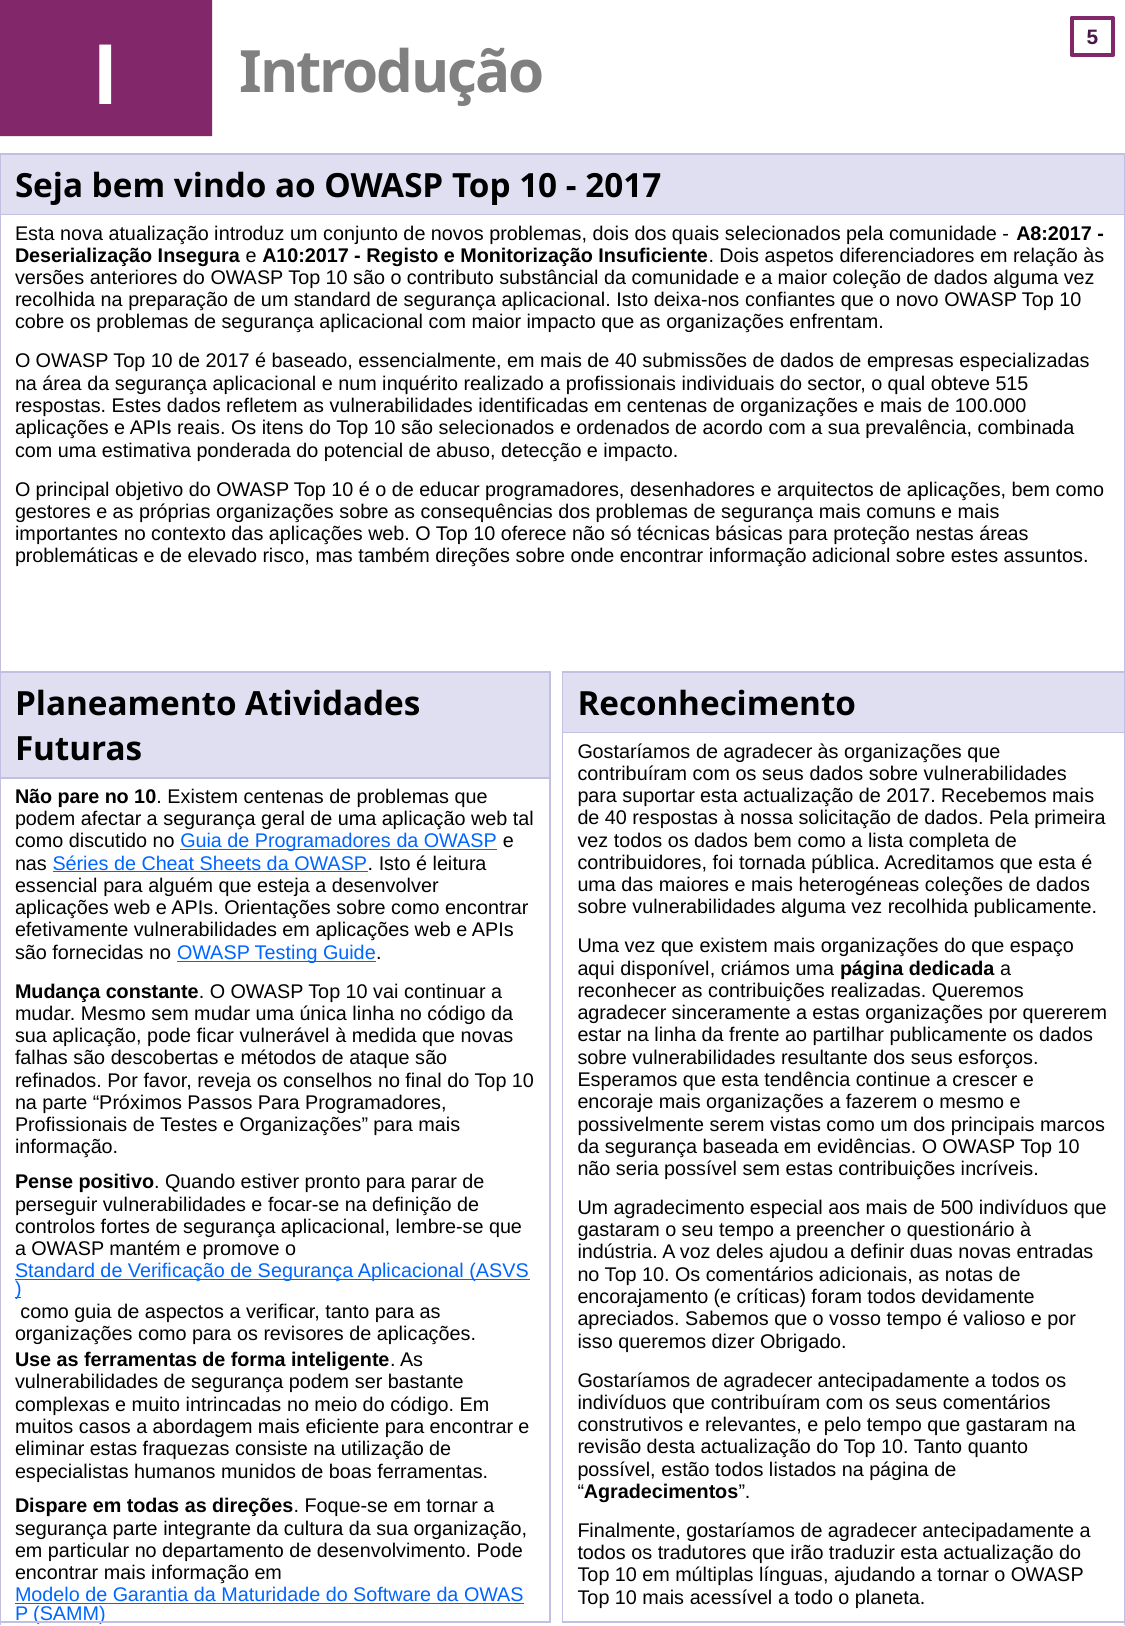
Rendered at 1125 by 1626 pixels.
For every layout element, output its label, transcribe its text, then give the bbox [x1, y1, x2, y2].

text_box Introdução [224, 12, 1125, 134]
text_box I [0, 0, 213, 137]
table_header Planeamento Atividades Futuras [1, 673, 549, 777]
table_cell Não pare no 10. Existem centenas de problemas que podem afectar a segurança geral de uma aplicação web tal como discutido no Guia de Programadores da OWASP e nas Séries de Cheat Sheets da OWASP. Isto é leitura essencial para alguém que esteja a desenvolver aplicações web e APIs. Orientações sobre como encontrar efetivamente vulnerabilidades em aplicações web e APIs são fornecidas no OWASP Testing Guide. Mudança constante. O OWASP Top 10 vai continuar a mudar. Mesmo sem mudar uma única linha no código da sua aplicação, pode ficar vulnerável à medida que novas falhas são descobertas e métodos de ataque são refinados. Por favor, reveja os conselhos no final do Top 10 na parte “Próximos Passos Para Programadores, Profissionais de Testes e Organizações” para mais informação. Pense positivo. Quando estiver pronto para parar de perseguir vulnerabilidades e focar-se na definição de controlos fortes de segurança aplicacional, lembre-se que a OWASP mantém e promove o Standard de Verificação de Segurança Aplicacional (ASVS) como guia de aspectos a verificar, tanto para as organizações como para os revisores de aplicações. Use as ferramentas de forma inteligente. As vulnerabilidades de segurança podem ser bastante complexas e muito intrincadas no meio do código. Em muitos casos a abordagem mais eficiente para encontrar e eliminar estas fraquezas consiste na utilização de especialistas humanos munidos de boas ferramentas. Dispare em todas as direções. Foque-se em tornar a segurança parte integrante da cultura da sua organização, em particular no departamento de desenvolvimento. Pode encontrar mais informação em Modelo de Garantia da Maturidade do Software da OWASP (SAMM) [1, 779, 549, 1621]
table_cell Gostaríamos de agradecer às organizações que contribuíram com os seus dados sobre vulnerabilidades para suportar esta actualização de 2017. Recebemos mais de 40 respostas à nossa solicitação de dados. Pela primeira vez todos os dados bem como a lista completa de contribuidores, foi tornada pública. Acreditamos que esta é uma das maiores e mais heterogéneas coleções de dados sobre vulnerabilidades alguma vez recolhida publicamente. Uma vez que existem mais organizações do que espaço aqui disponível, criámos uma página dedicada a reconhecer as contribuições realizadas. Queremos agradecer sinceramente a estas organizações por quererem estar na linha da frente ao partilhar publicamente os dados sobre vulnerabilidades resultante dos seus esforços. Esperamos que esta tendência continue a crescer e encoraje mais organizações a fazerem o mesmo e possivelmente serem vistas como um dos principais marcos da segurança baseada em evidências. O OWASP Top 10 não seria possível sem estas contribuições incríveis. Um agradecimento especial aos mais de 500 indivíduos que gastaram o seu tempo a preencher o questionário à indústria. A voz deles ajudou a definir duas novas entradas no Top 10. Os comentários adicionais, as notas de encorajamento (e críticas) foram todos devidamente apreciados. Sabemos que o vosso tempo é valioso e por isso queremos dizer Obrigado. Gostaríamos de agradecer antecipadamente a todos os indivíduos que contribuíram com os seus comentários construtivos e relevantes, e pelo tempo que gastaram na revisão desta actualização do Top 10. Tanto quanto possível, estão todos listados na página de “Agradecimentos”. Finalmente, gostaríamos de agradecer antecipadamente a todos os tradutores que irão traduzir esta actualização do Top 10 em múltiplas línguas, ajudando a tornar o OWASP Top 10 mais acessível a todo o planeta. [563, 733, 1124, 1621]
table_cell Esta nova atualização introduz um conjunto de novos problemas, dois dos quais selecionados pela comunidade - A8:2017 - Deserialização Insegura e A10:2017 - Registo e Monitorização Insuficiente. Dois aspetos diferenciadores em relação às versões anteriores do OWASP Top 10 são o contributo substâncial da comunidade e a maior coleção de dados alguma vez recolhida na preparação de um standard de segurança aplicacional. Isto deixa-nos confiantes que o novo OWASP Top 10 cobre os problemas de segurança aplicacional com maior impacto que as organizações enfrentam. O OWASP Top 10 de 2017 é baseado, essencialmente, em mais de 40 submissões de dados de empresas especializadas na área da segurança aplicacional e num inquérito realizado a profissionais individuais do sector, o qual obteve 515 respostas. Estes dados refletem as vulnerabilidades identificadas em centenas de organizações e mais de 100.000 aplicações e APIs reais. Os itens do Top 10 são selecionados e ordenados de acordo com a sua prevalência, combinada com uma estimativa ponderada do potencial de abuso, detecção e impacto. O principal objetivo do OWASP Top 10 é o de educar programadores, desenhadores e arquitectos de aplicações, bem como gestores e as próprias organizações sobre as consequências dos problemas de segurança mais comuns e mais importantes no contexto das aplicações web. O Top 10 oferece não só técnicas básicas para proteção nestas áreas problemáticas e de elevado risco, mas também direções sobre onde encontrar informação adicional sobre estes assuntos. [1, 215, 1124, 1625]
table_header Reconhecimento [563, 673, 1124, 732]
table_header Seja bem vindo ao OWASP Top 10 - 2017 [1, 155, 1124, 214]
